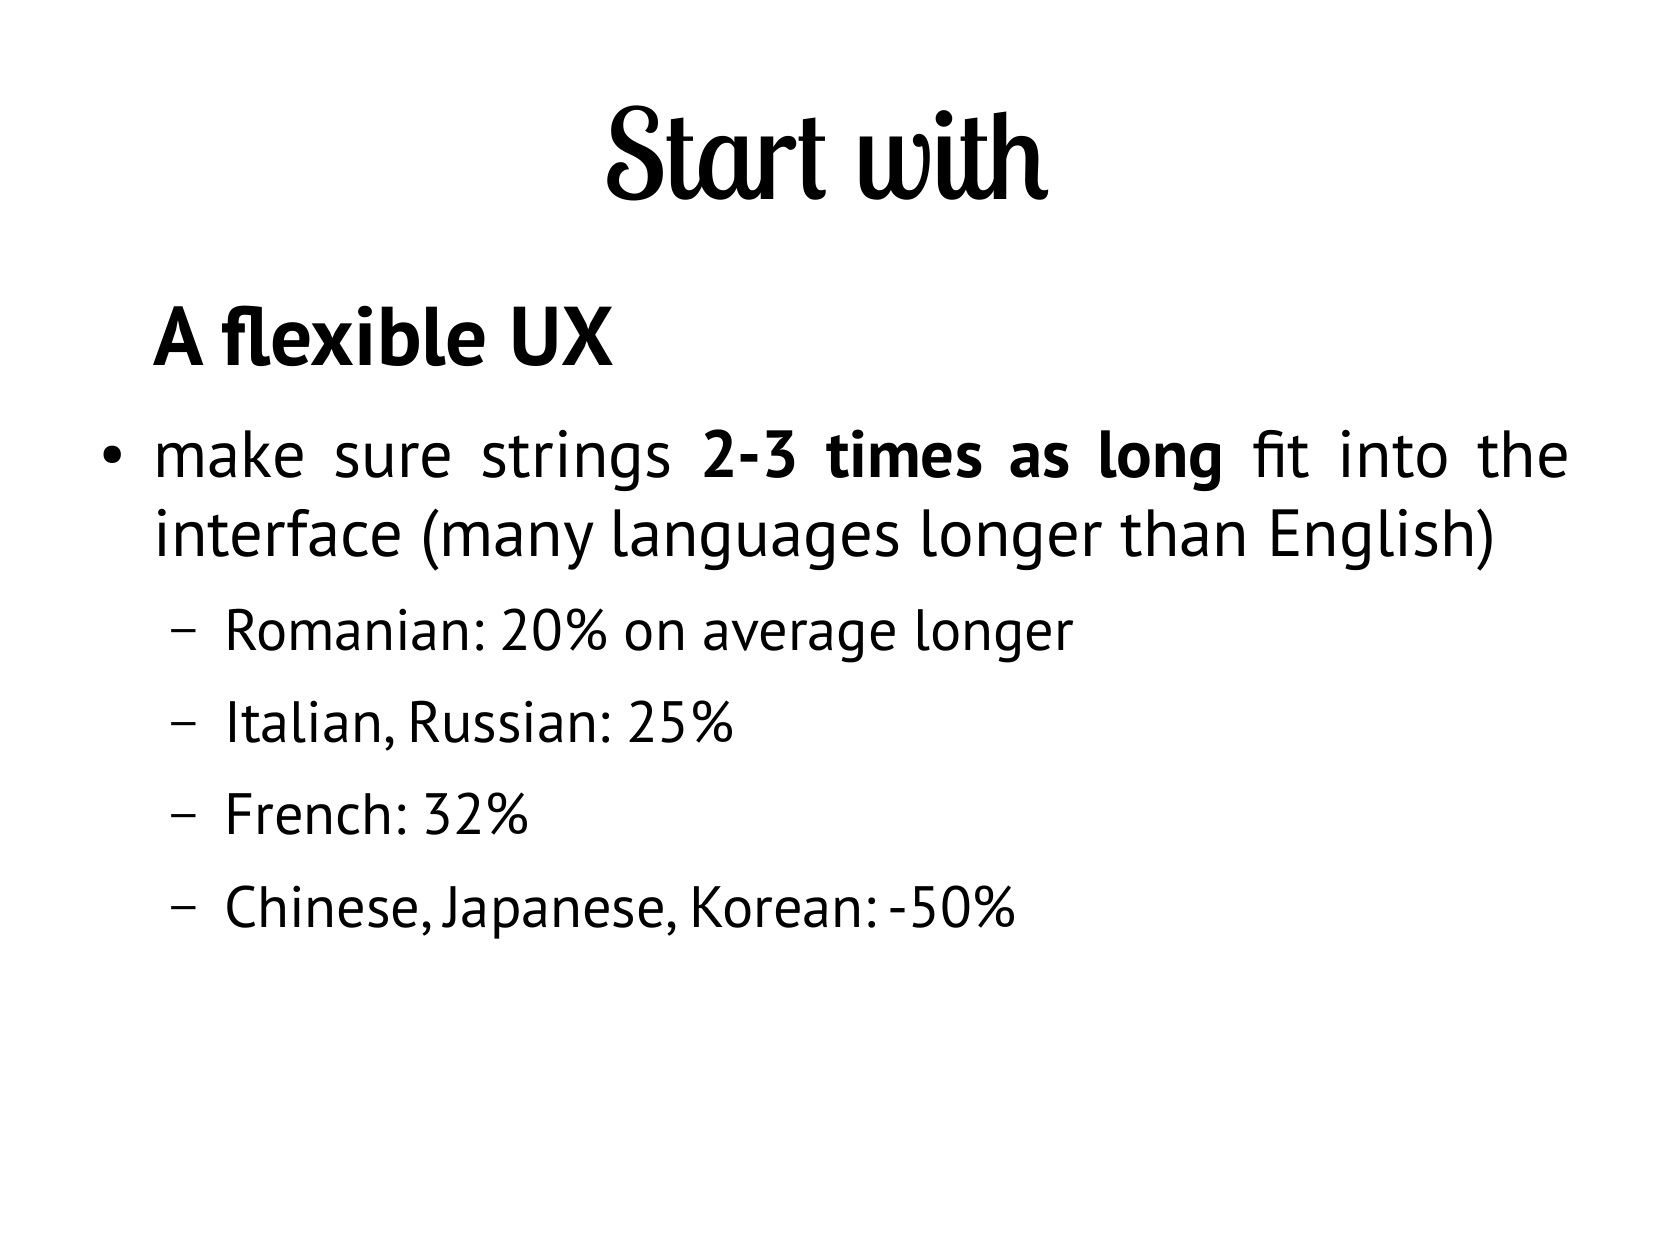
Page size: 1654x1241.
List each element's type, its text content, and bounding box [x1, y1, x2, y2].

list A flexible UX make sure strings 2-3 times as long fit into the interface (many languages longer than English) Romanian: 20% on average longer Italian, Russian: 25% French: 32% Chinese, Japanese, Korean: -50% [82, 290, 1571, 1010]
title Start with [82, 49, 1571, 257]
